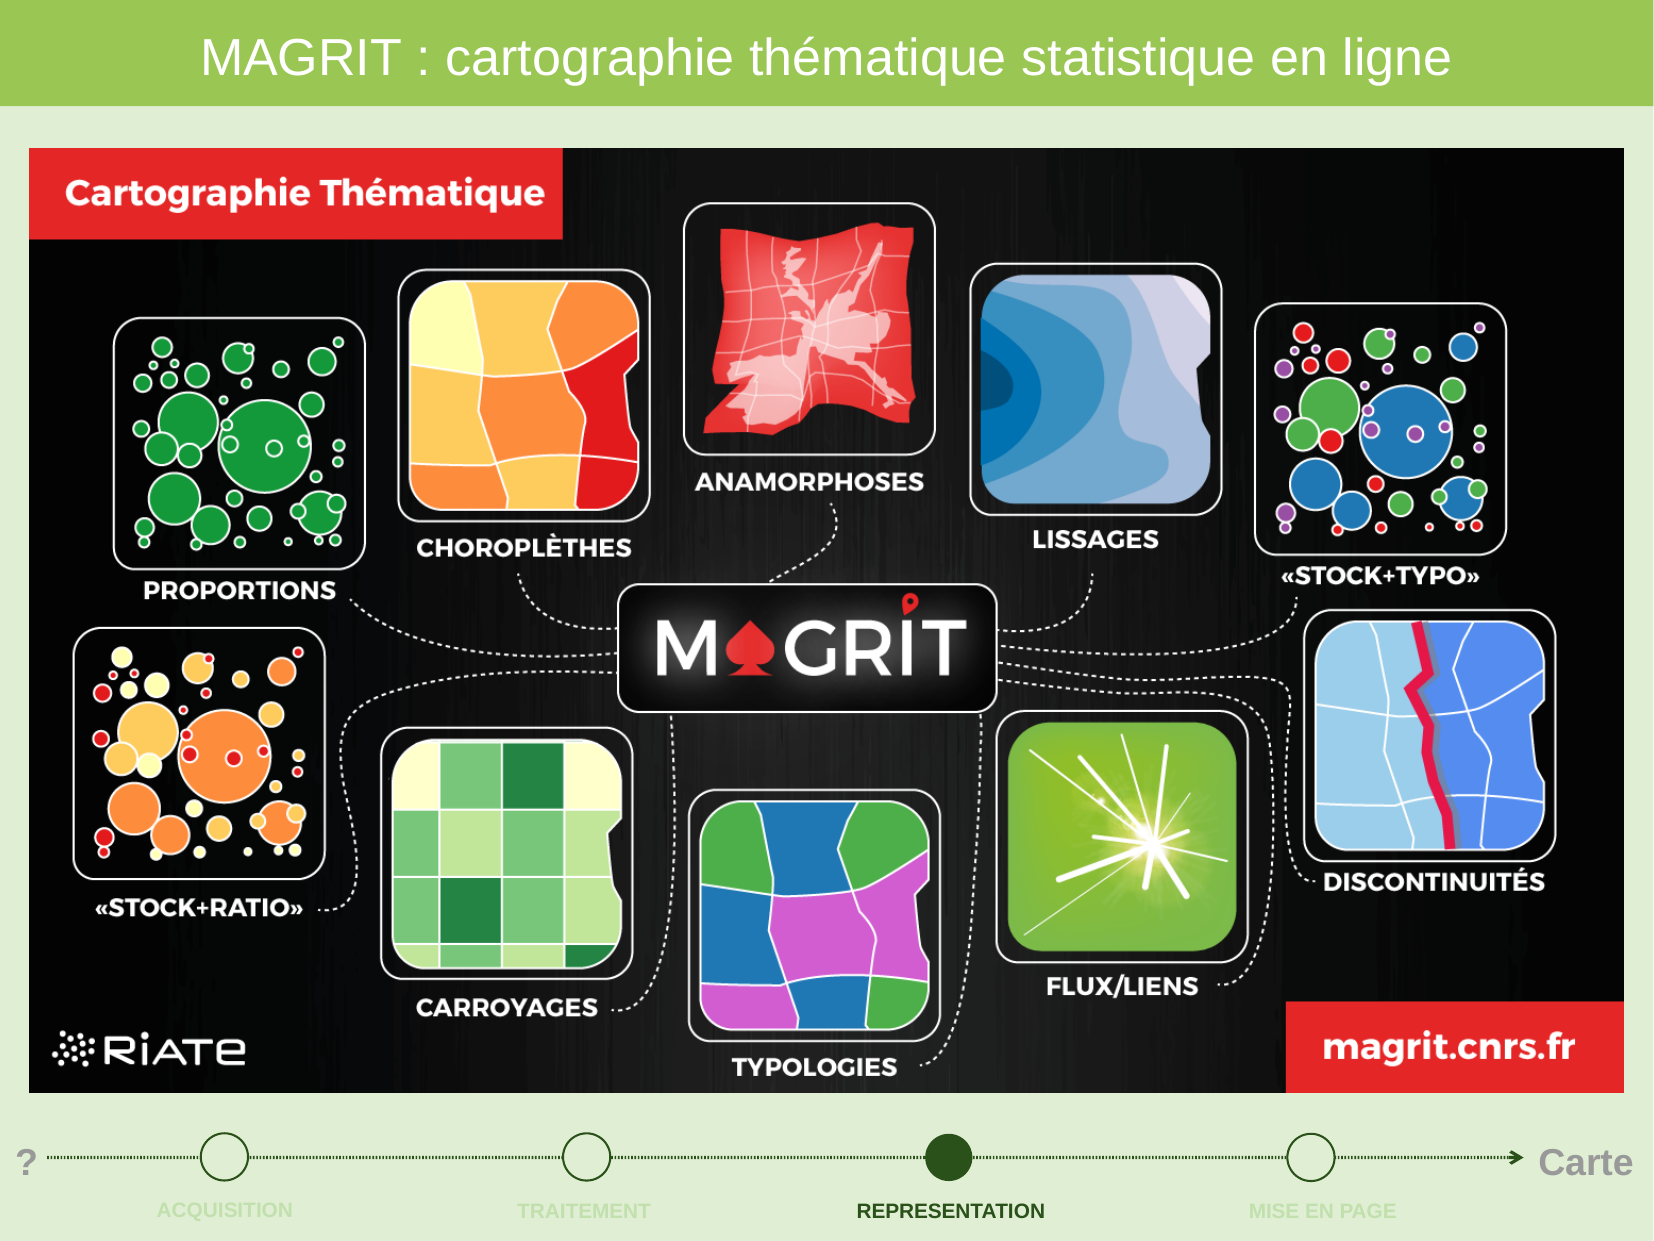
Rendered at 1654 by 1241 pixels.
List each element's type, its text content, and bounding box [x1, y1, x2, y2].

text_box [925, 1133, 973, 1182]
text_box ACQUISITION [141, 1189, 308, 1230]
text_box Carte [1523, 1130, 1649, 1190]
text_box [1287, 1133, 1335, 1182]
text_box ? [0, 1130, 54, 1190]
picture [29, 148, 1624, 1093]
text_box [200, 1133, 249, 1181]
text_box REPRESENTATION [841, 1190, 1060, 1231]
text_box MISE EN PAGE [1234, 1190, 1412, 1231]
title MAGRIT : cartographie thématique statistique en ligne [82, 0, 1571, 148]
text_box [563, 1133, 611, 1181]
text_box TRAITEMENT [502, 1189, 666, 1230]
